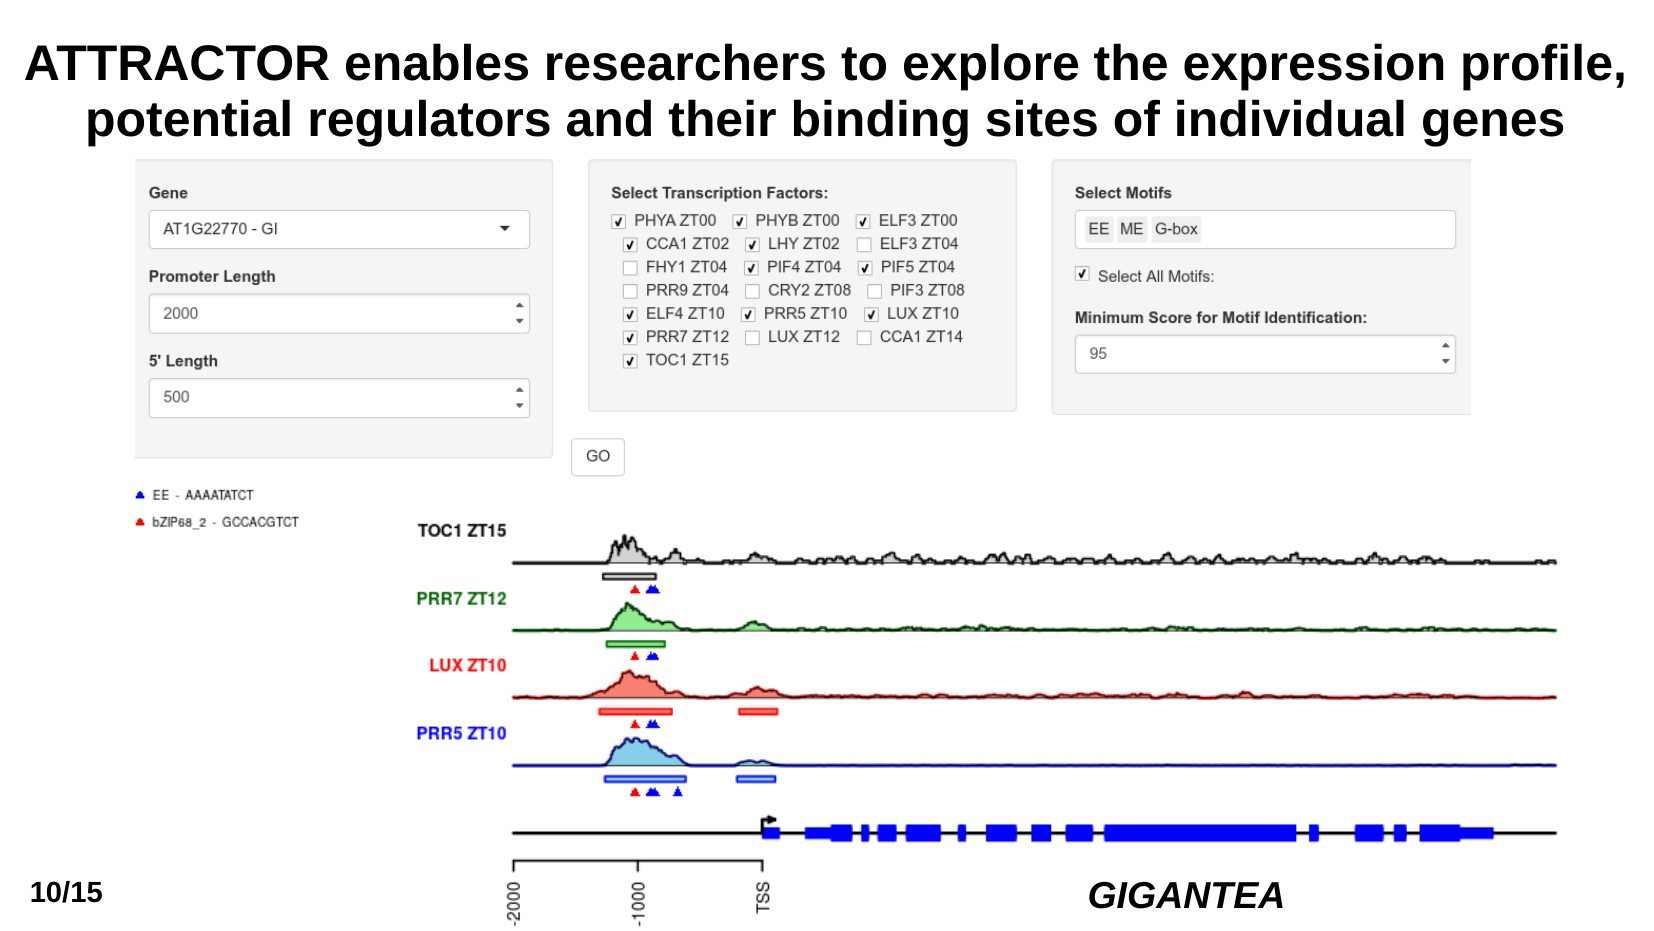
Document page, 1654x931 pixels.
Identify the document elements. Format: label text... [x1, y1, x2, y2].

title ATTRACTOR enables researchers to explore the expression profile, potential regulators and their binding sites of individual genes [8, 0, 1644, 203]
picture [0, 203, 1654, 931]
text_box 10/15 [15, 840, 121, 917]
text_box GIGANTEA [1072, 867, 1313, 931]
